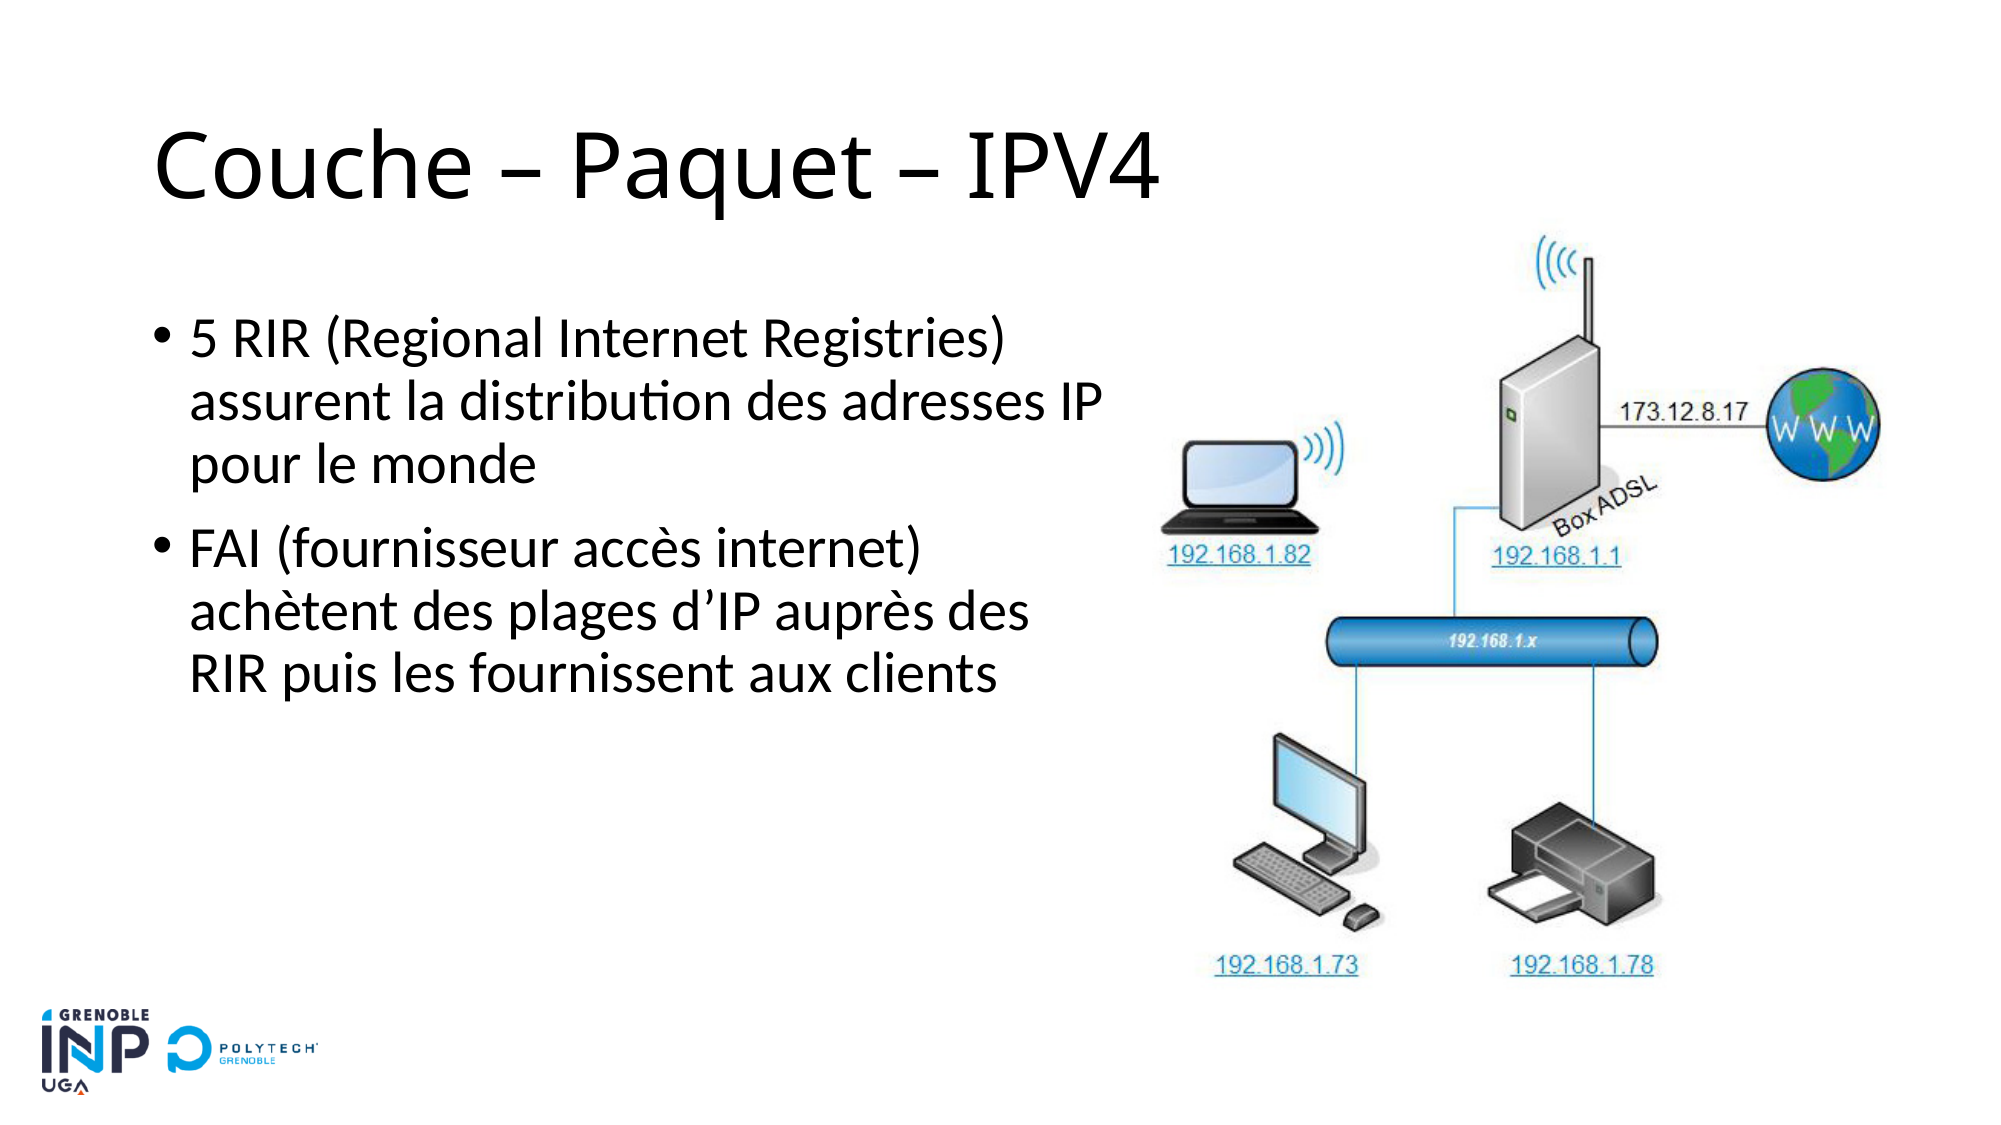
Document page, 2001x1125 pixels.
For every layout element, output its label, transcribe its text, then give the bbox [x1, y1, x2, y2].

title Couche – Paquet – IPV4 [137, 59, 1863, 278]
list 5 RIR (Regional Internet Registries) assurent la distribution des adresses IP pour le monde FAI (fournisseur accès internet) achètent des plages d’IP auprès des RIR puis les fournissent aux clients [137, 299, 1132, 1014]
picture [1152, 217, 1913, 1009]
picture [42, 1009, 318, 1095]
